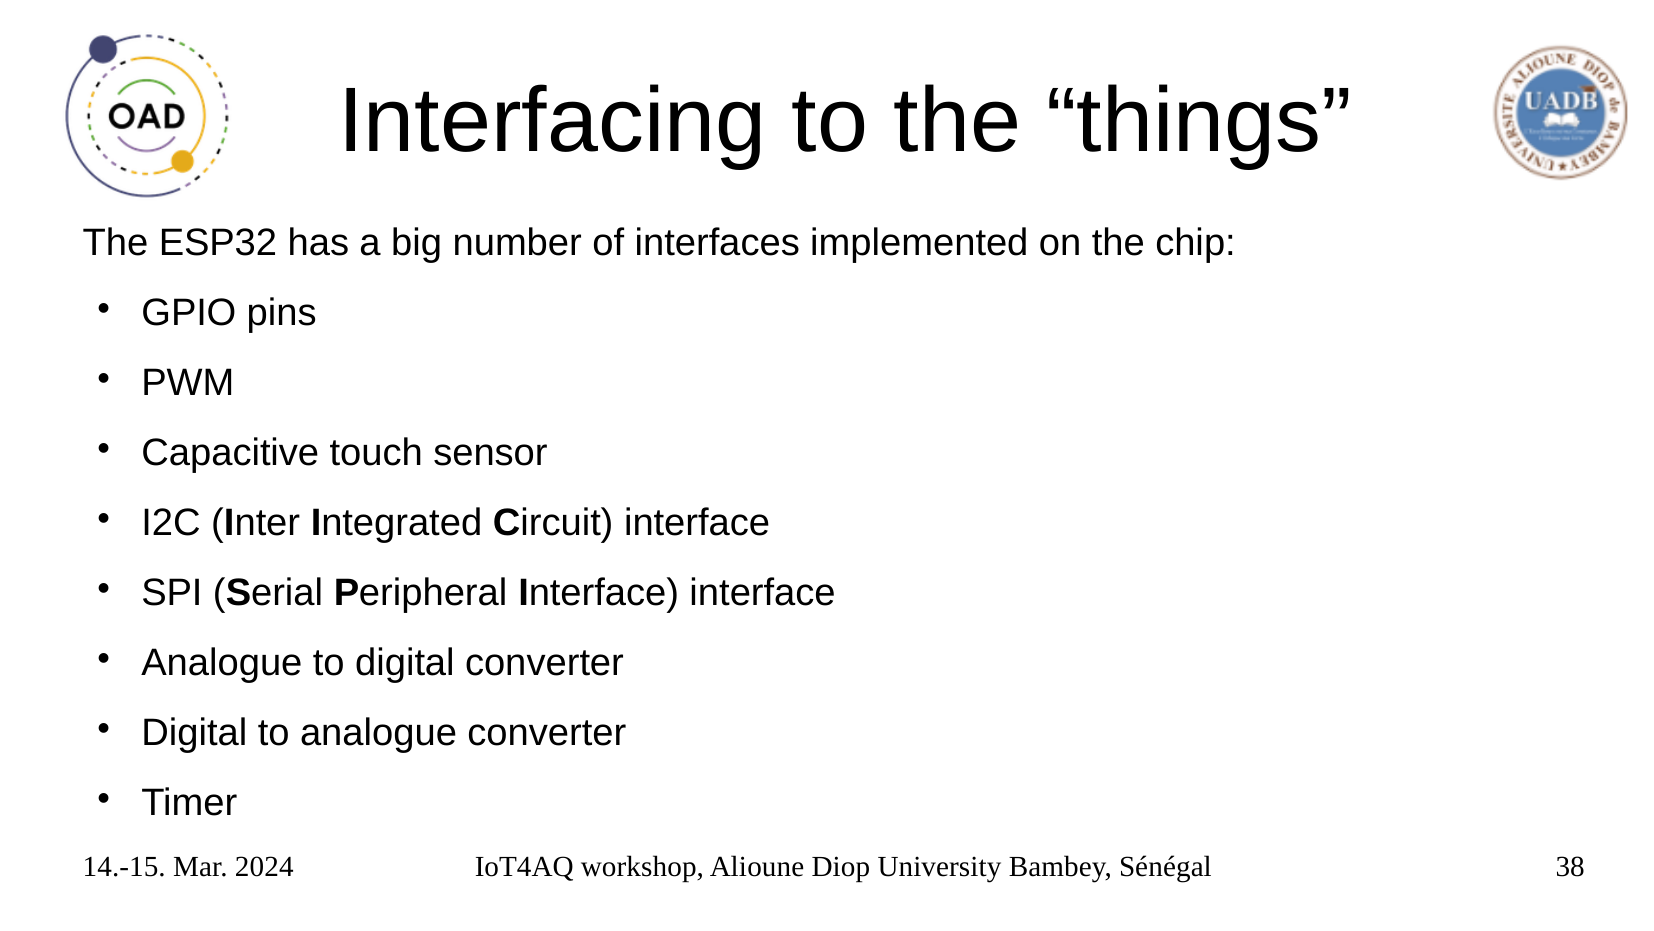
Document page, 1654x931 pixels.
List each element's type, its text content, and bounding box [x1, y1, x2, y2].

title Interfacing to the “things” [262, 37, 1430, 193]
picture [1482, 37, 1641, 188]
list The ESP32 has a big number of interfaces implemented on the chip: GPIO pins PWM Capacitive touch sensor I2C (Inter Integrated Circuit) interface SPI (Serial Peripheral Interface) interface Analogue to digital converter Digital to analogue converter Timer [82, 217, 1571, 827]
picture [25, 20, 263, 218]
